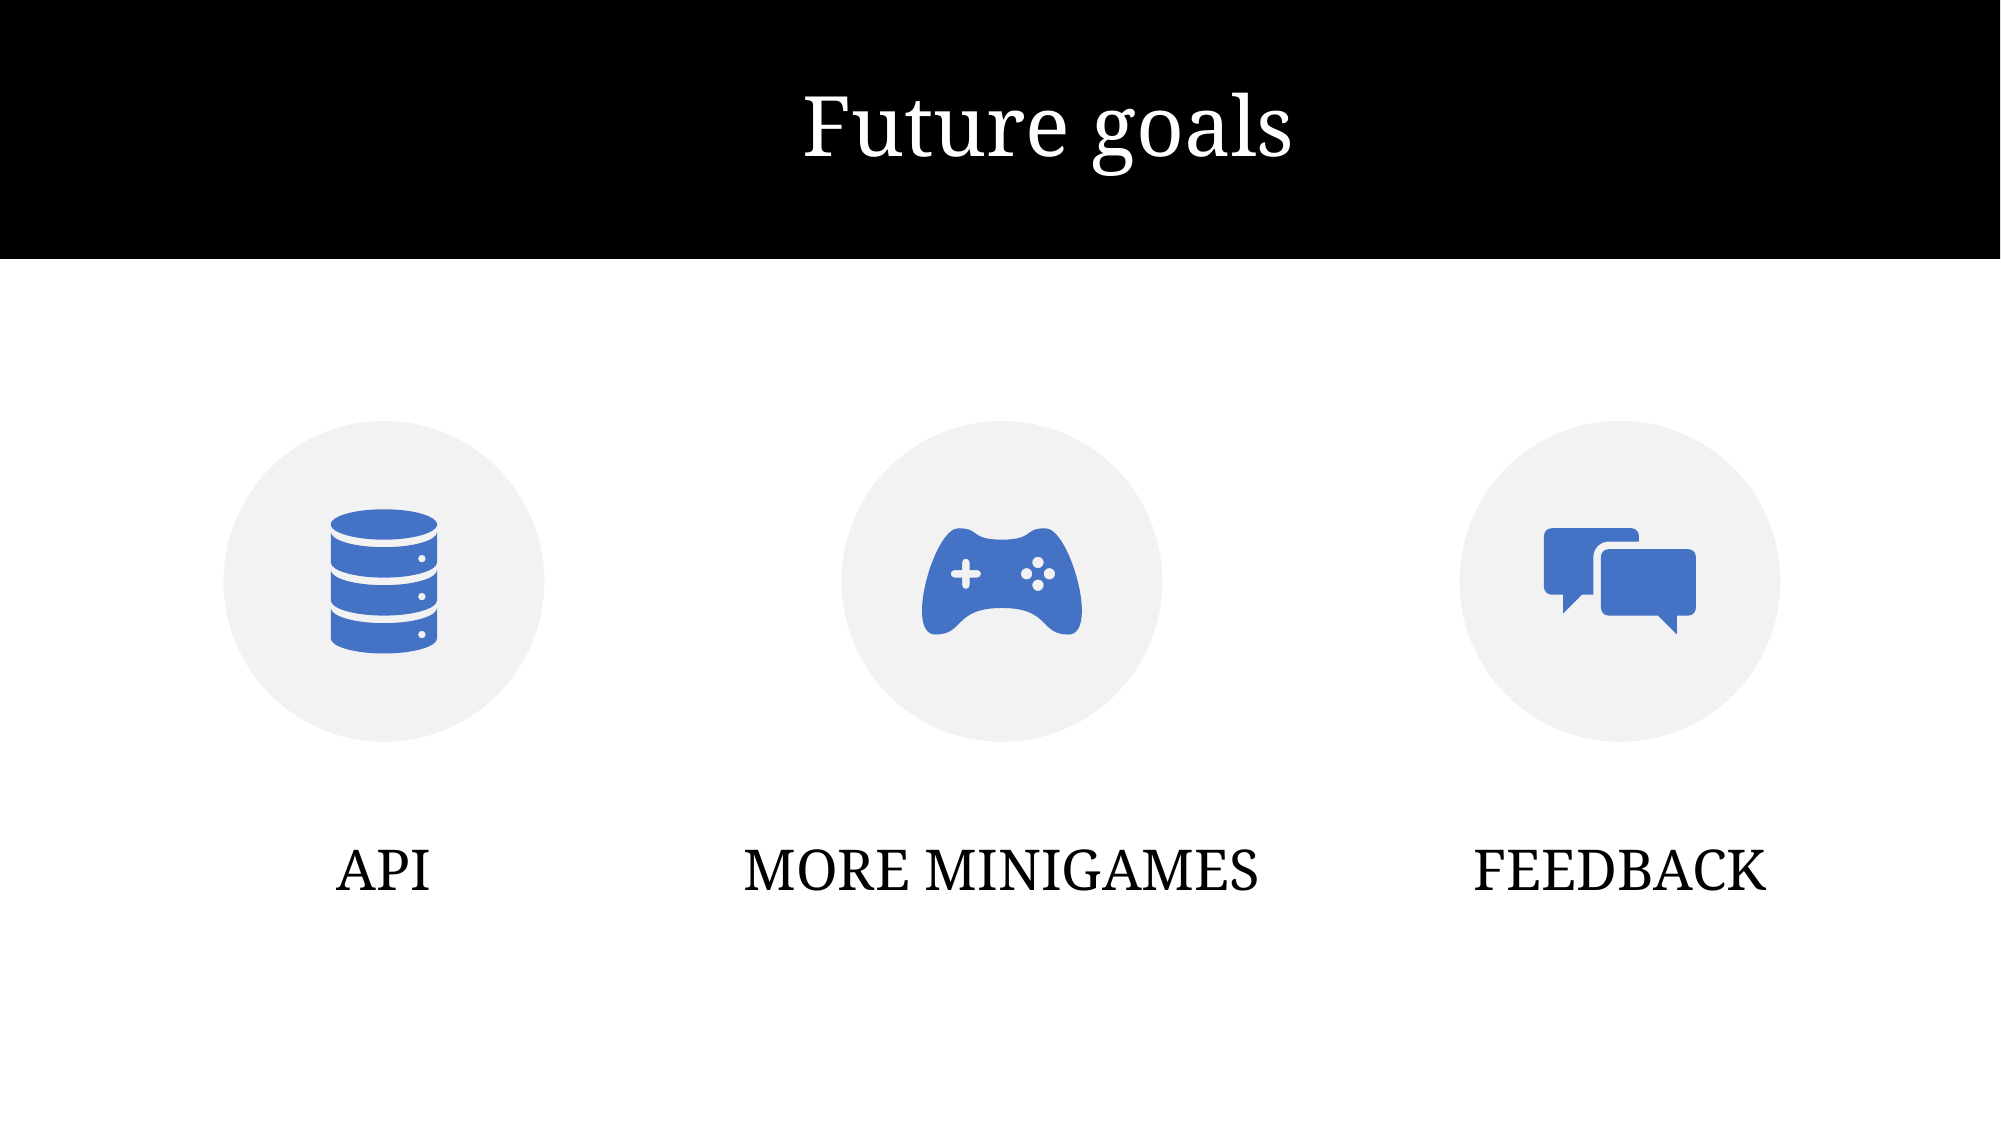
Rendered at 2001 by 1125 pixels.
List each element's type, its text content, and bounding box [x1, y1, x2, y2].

text_box More minigames [738, 841, 1265, 960]
title Future goals [225, 57, 1873, 202]
text_box API [121, 841, 648, 960]
text_box [0, 0, 2000, 1125]
text_box Feedback [1356, 841, 1883, 960]
